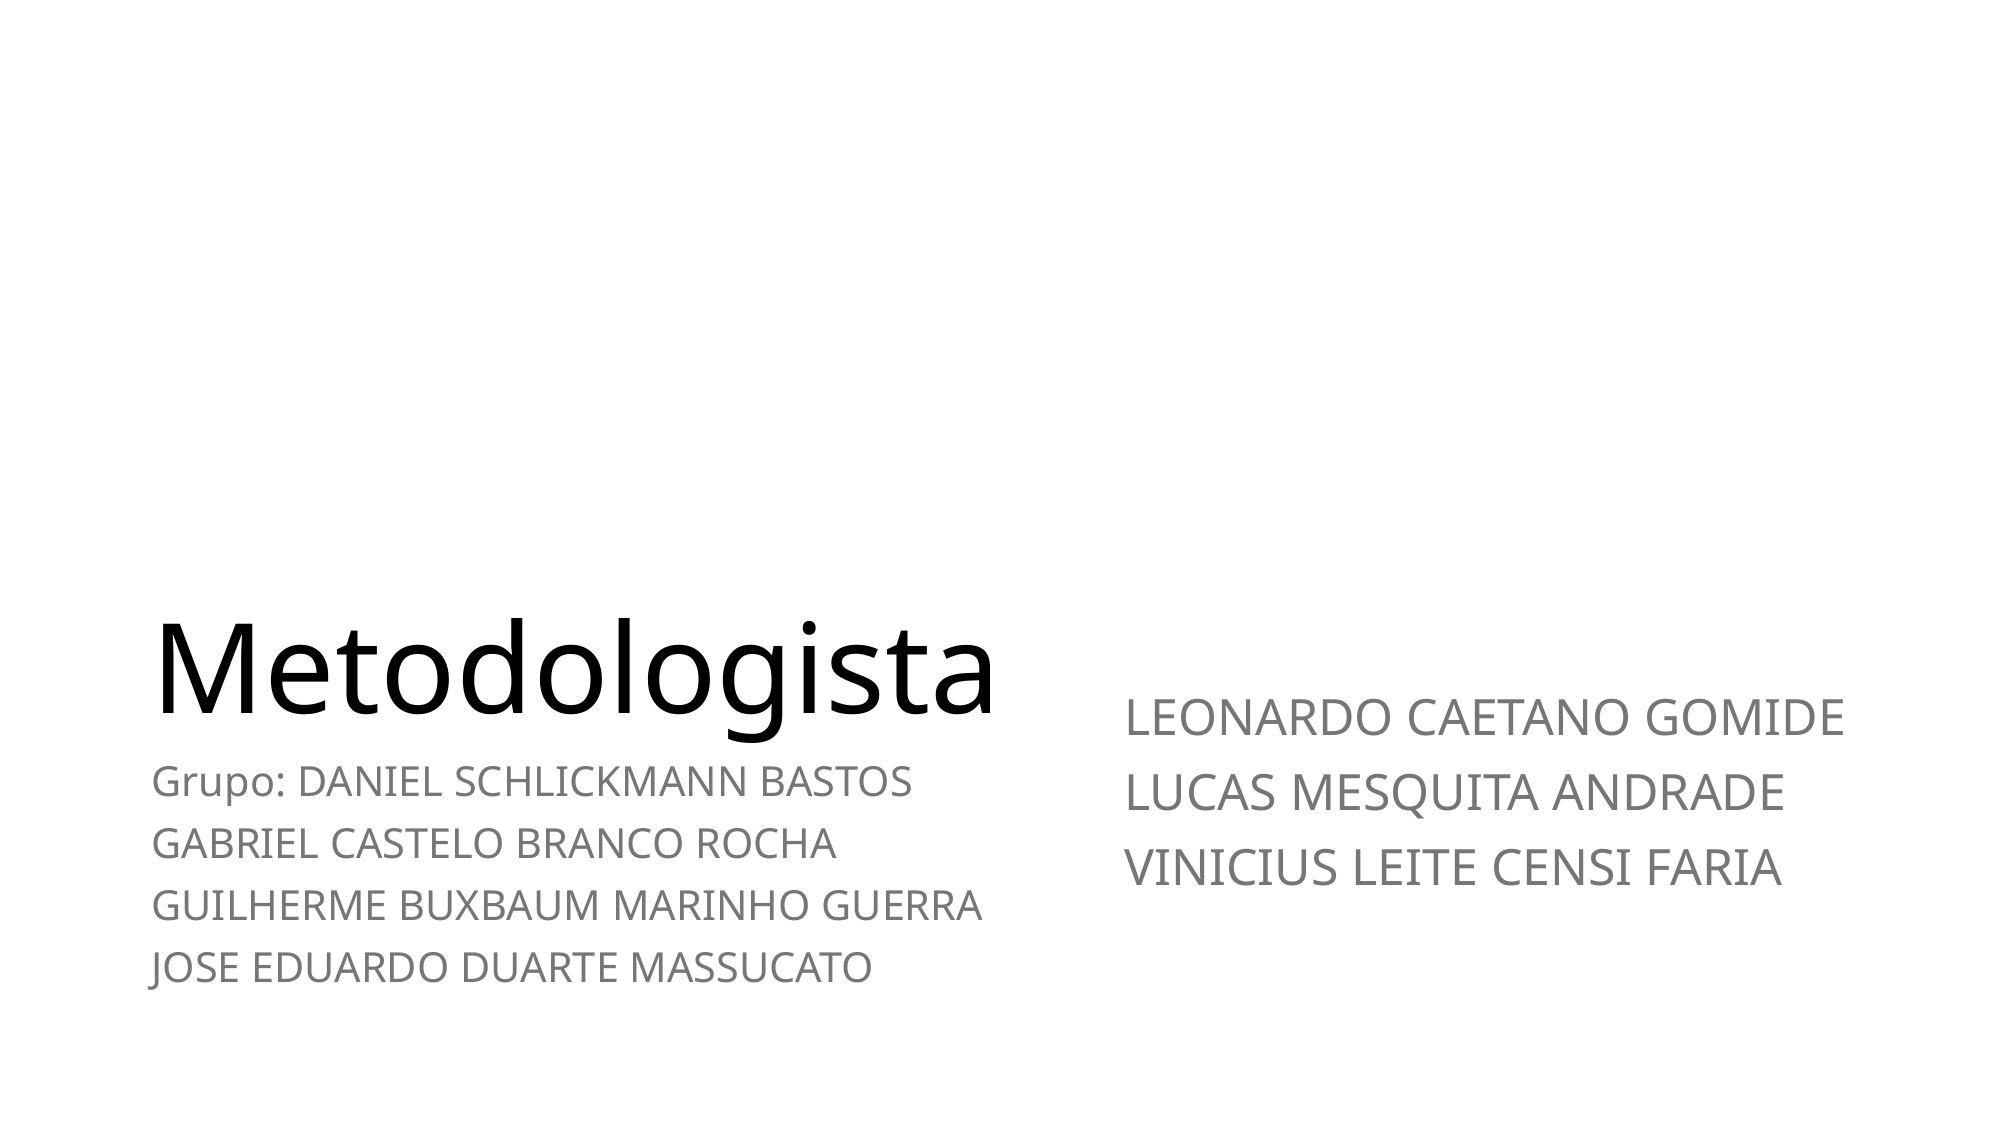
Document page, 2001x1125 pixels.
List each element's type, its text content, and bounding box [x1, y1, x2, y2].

title Metodologista [136, 280, 1862, 652]
list Grupo: DANIEL SCHLICKMANN BASTOS GABRIEL CASTELO BRANCO ROCHA GUILHERME BUXBAUM MARINHO GUERRA JOSE EDUARDO DUARTE MASSUCATO [136, 684, 1109, 999]
text_box LEONARDO CAETANO GOMIDE LUCAS MESQUITA ANDRADE VINICIUS LEITE CENSI FARIA [1109, 684, 1923, 999]
